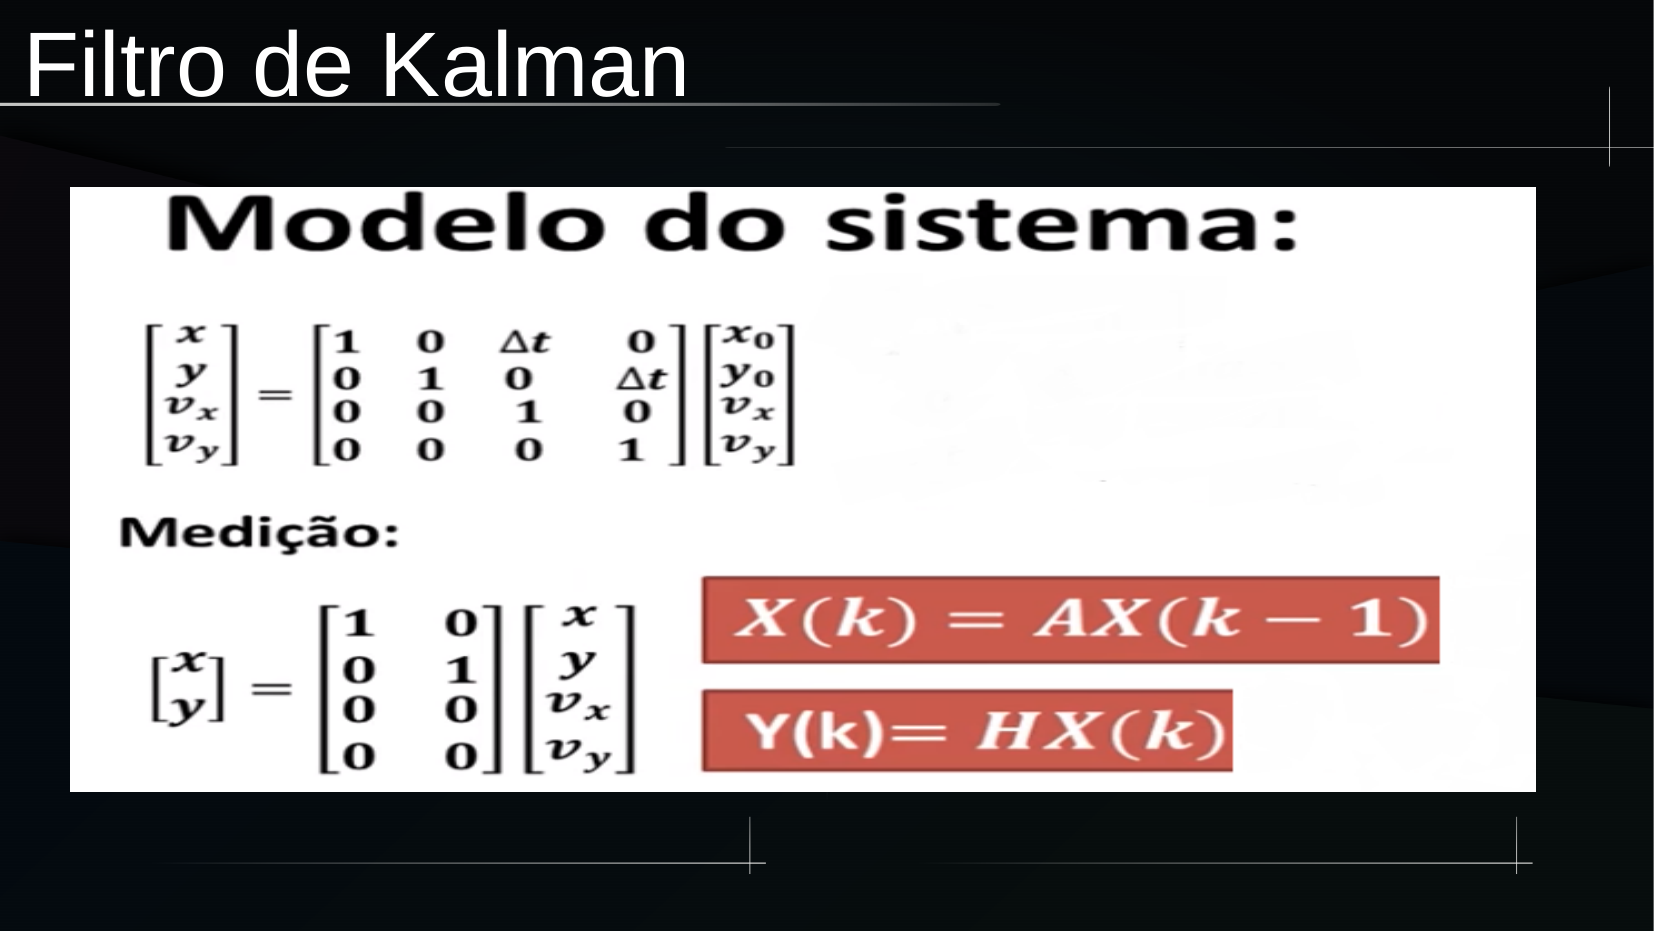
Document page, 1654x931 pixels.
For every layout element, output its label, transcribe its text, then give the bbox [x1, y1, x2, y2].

title Filtro de Kalman [23, 11, 1589, 119]
picture [0, 0, 1654, 931]
